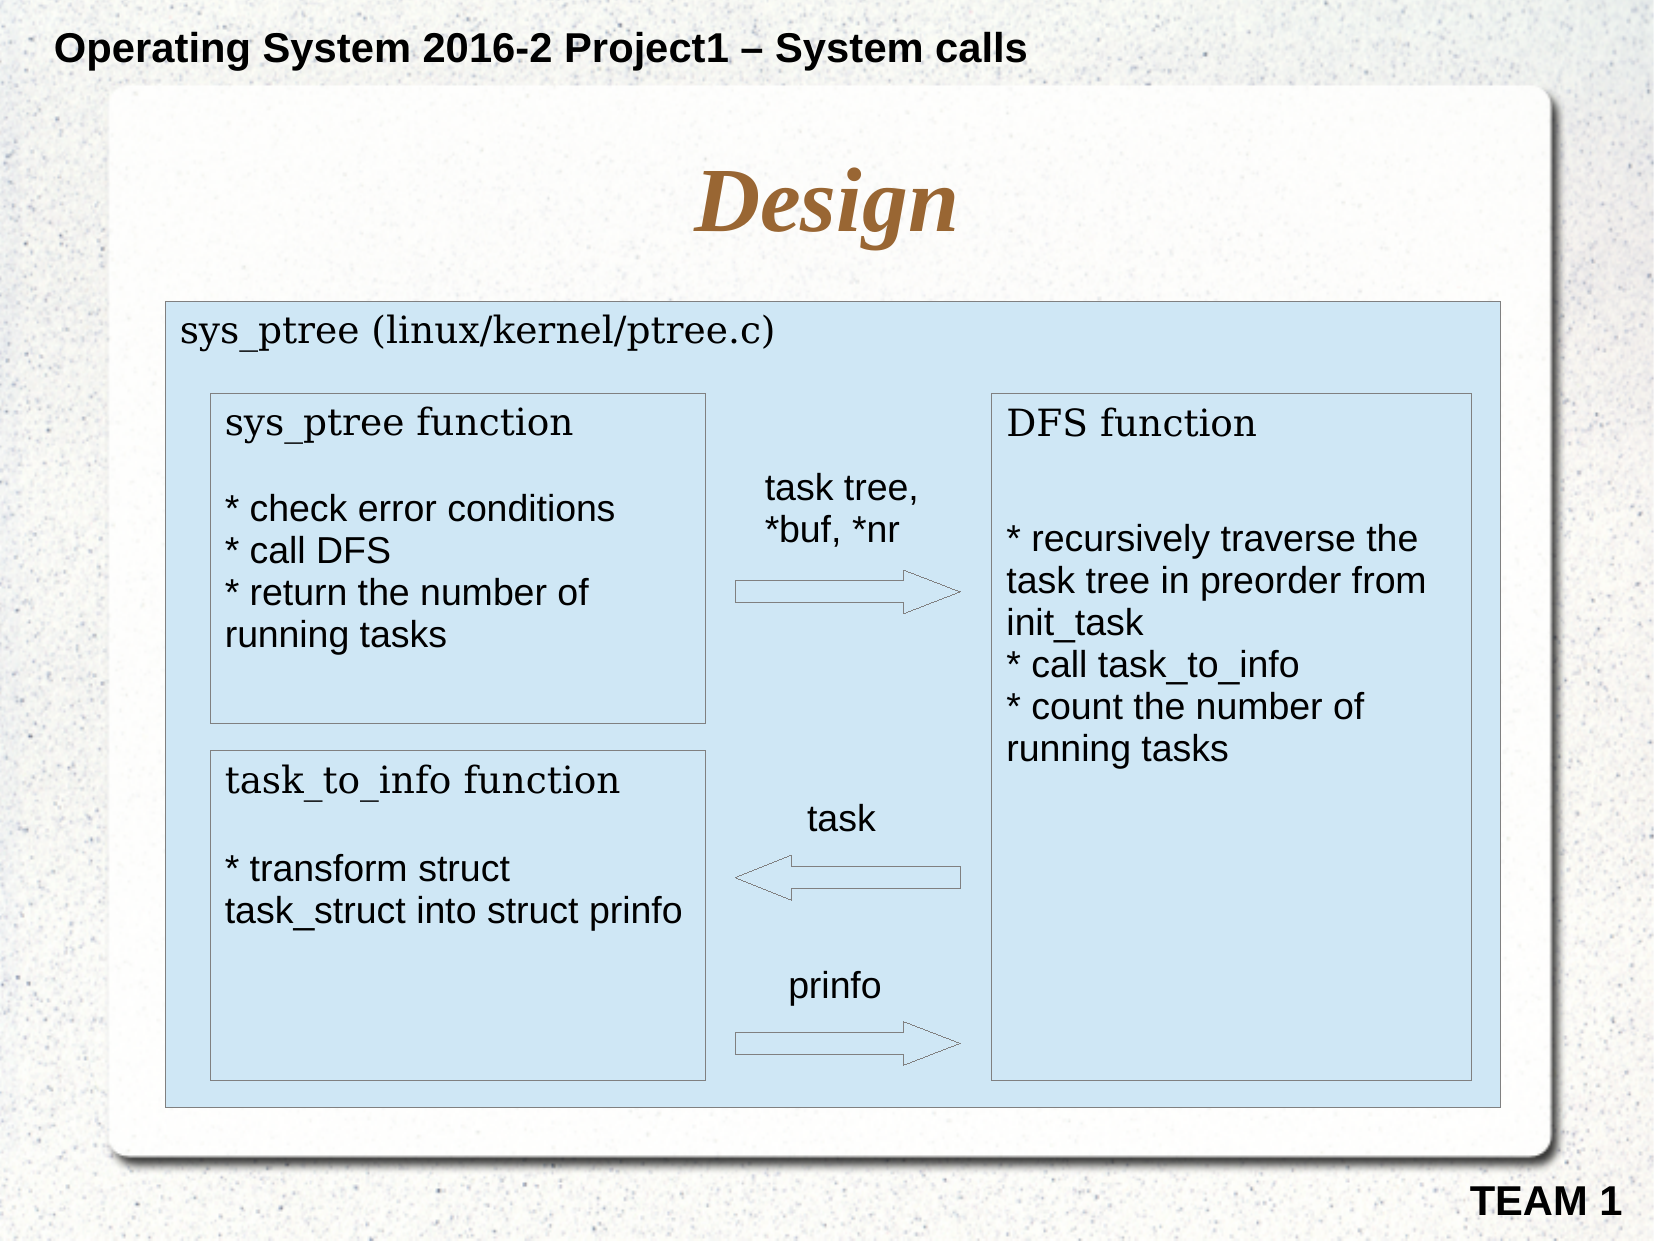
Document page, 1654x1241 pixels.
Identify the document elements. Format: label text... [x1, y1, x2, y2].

text_box [165, 301, 1501, 1108]
text_box * transform struct task_struct into struct prinfo [210, 840, 706, 939]
picture [0, 0, 1654, 1241]
text_box * check error conditions * call DFS * return the number of running tasks [210, 480, 706, 663]
text_box task [792, 789, 1063, 847]
text_box * recursively traverse the task tree in preorder from init_task * call task_to_info * count the number of running tasks [991, 510, 1472, 777]
text_box TEAM 1 [1455, 1170, 1651, 1232]
text_box DFS function [991, 393, 1577, 453]
text_box Operating System 2016-2 Project1 – System calls [39, 16, 1195, 79]
text_box prinfo [773, 957, 984, 1015]
text_box task_to_info function [210, 751, 796, 811]
text_box sys_ptree (linux/kernel/ptree.c) [165, 301, 871, 361]
text_box task tree, *buf, *nr [750, 458, 976, 571]
text_box sys_ptree function [210, 393, 796, 452]
title Design [118, 96, 1536, 304]
